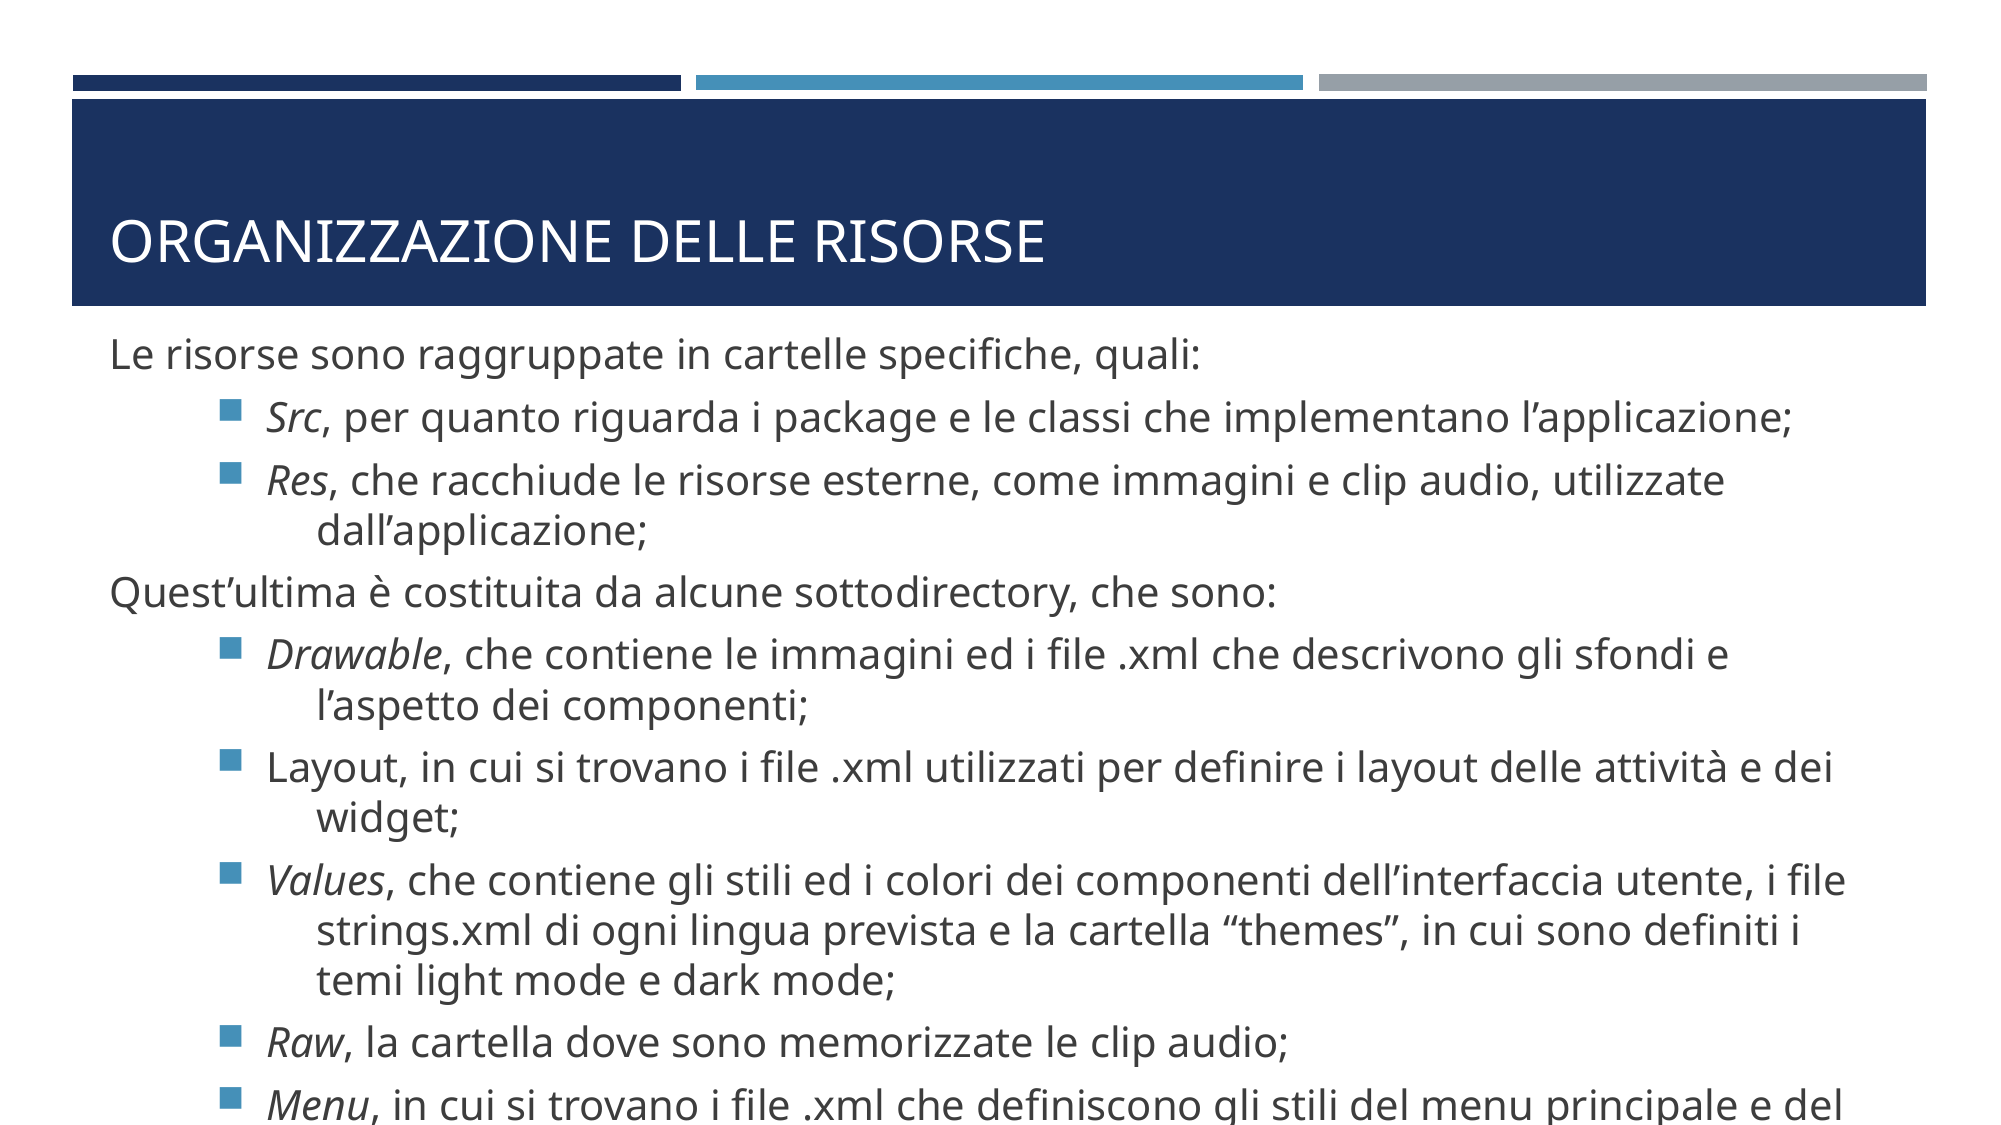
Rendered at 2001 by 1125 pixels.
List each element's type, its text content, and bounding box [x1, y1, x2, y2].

title Organizzazione delle risorse [94, 119, 1904, 282]
text_box Le risorse sono raggruppate in cartelle specifiche, quali: Src, per quanto riguarda i package e le classi che implementano l’applicazione; Res, che racchiude le risorse esterne, come immagini e clip audio, utilizzate dall’applicazione; Quest’ultima è costituita da alcune sottodirectory, che sono: Drawable, che contiene le immagini ed i file .xml che descrivono gli sfondi e l’aspetto dei componenti; Layout, in cui si trovano i file .xml utilizzati per definire i layout delle attività e dei widget; Values, che contiene gli stili ed i colori dei componenti dell’interfaccia utente, i file strings.xml di ogni lingua prevista e la cartella “themes”, in cui sono definiti i temi light mode e dark mode; Raw, la cartella dove sono memorizzate le clip audio; Menu, in cui si trovano i file .xml che definiscono gli stili del menu principale e del menu di gioco; Xml, che contiene il file “PreferenceScreen” utilizzato per la schermata delle impostazioni; [94, 320, 1904, 1125]
